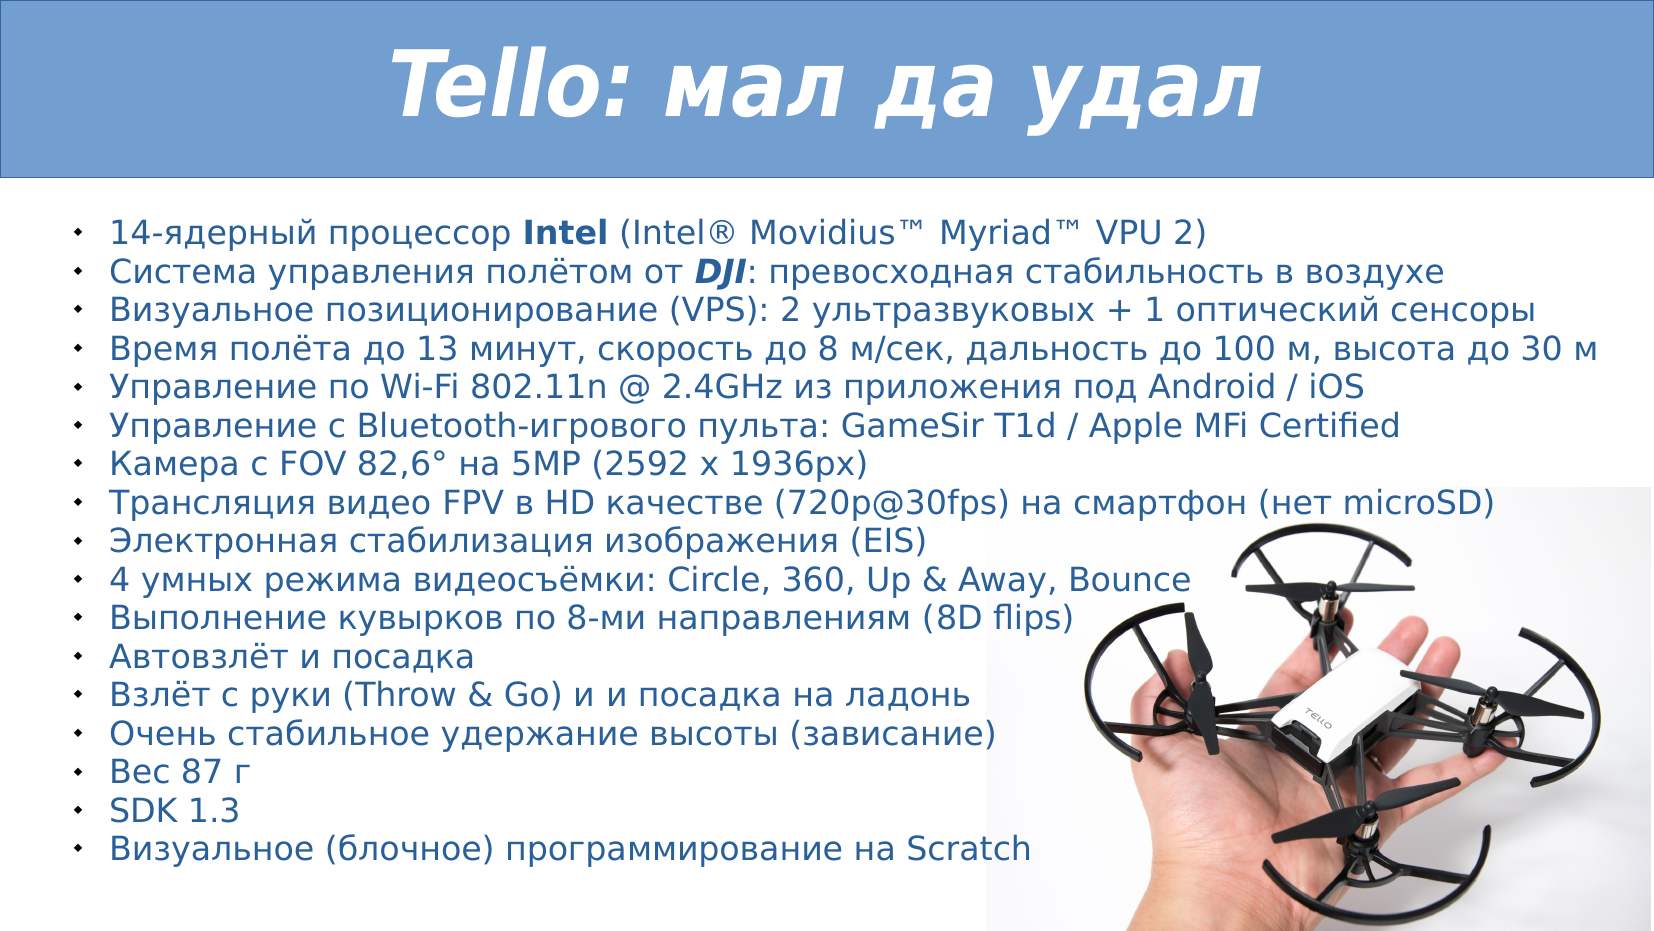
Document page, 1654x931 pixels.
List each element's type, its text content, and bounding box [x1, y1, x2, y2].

text_box Tello: мал да удал [11, 23, 1642, 178]
text_box [0, 0, 1654, 178]
picture [986, 487, 1651, 931]
text_box 14-ядерный процессор Intel (Intel® Movidius™ Myriad™ VPU 2) Система управления полётом от DJI: превосходная стабильность в воздухе Визуальное позиционирование (VPS): 2 ультразвуковых + 1 оптический сенсоры Время полёта до 13 минут, скорость до 8 м/сек, дальность до 100 м, высота до 30 м Управление по Wi-Fi 802.11n @ 2.4GHz из приложения под Android / iOS Управление c Bluetooth-игрового пульта: GameSir T1d / Apple MFi Certified Камера с FOV 82,6° на 5MP (2592 x 1936px) Трансляция видео FPV в HD качестве (720p@30fps) на смартфон (нет microSD) Электронная стабилизация изображения (EIS) 4 умных режима видеосъёмки: Circle, 360, Up & Away, Bounce Выполнение кувырков по 8-ми направлениям (8D flips) Автовзлёт и посадка Взлёт с руки (Throw & Go) и и посадка на ладонь Очень стабильное удержание высоты (зависание) Вес 87 г SDK 1.3 Визуальное (блочное) программирование на Scratch [59, 206, 1619, 886]
